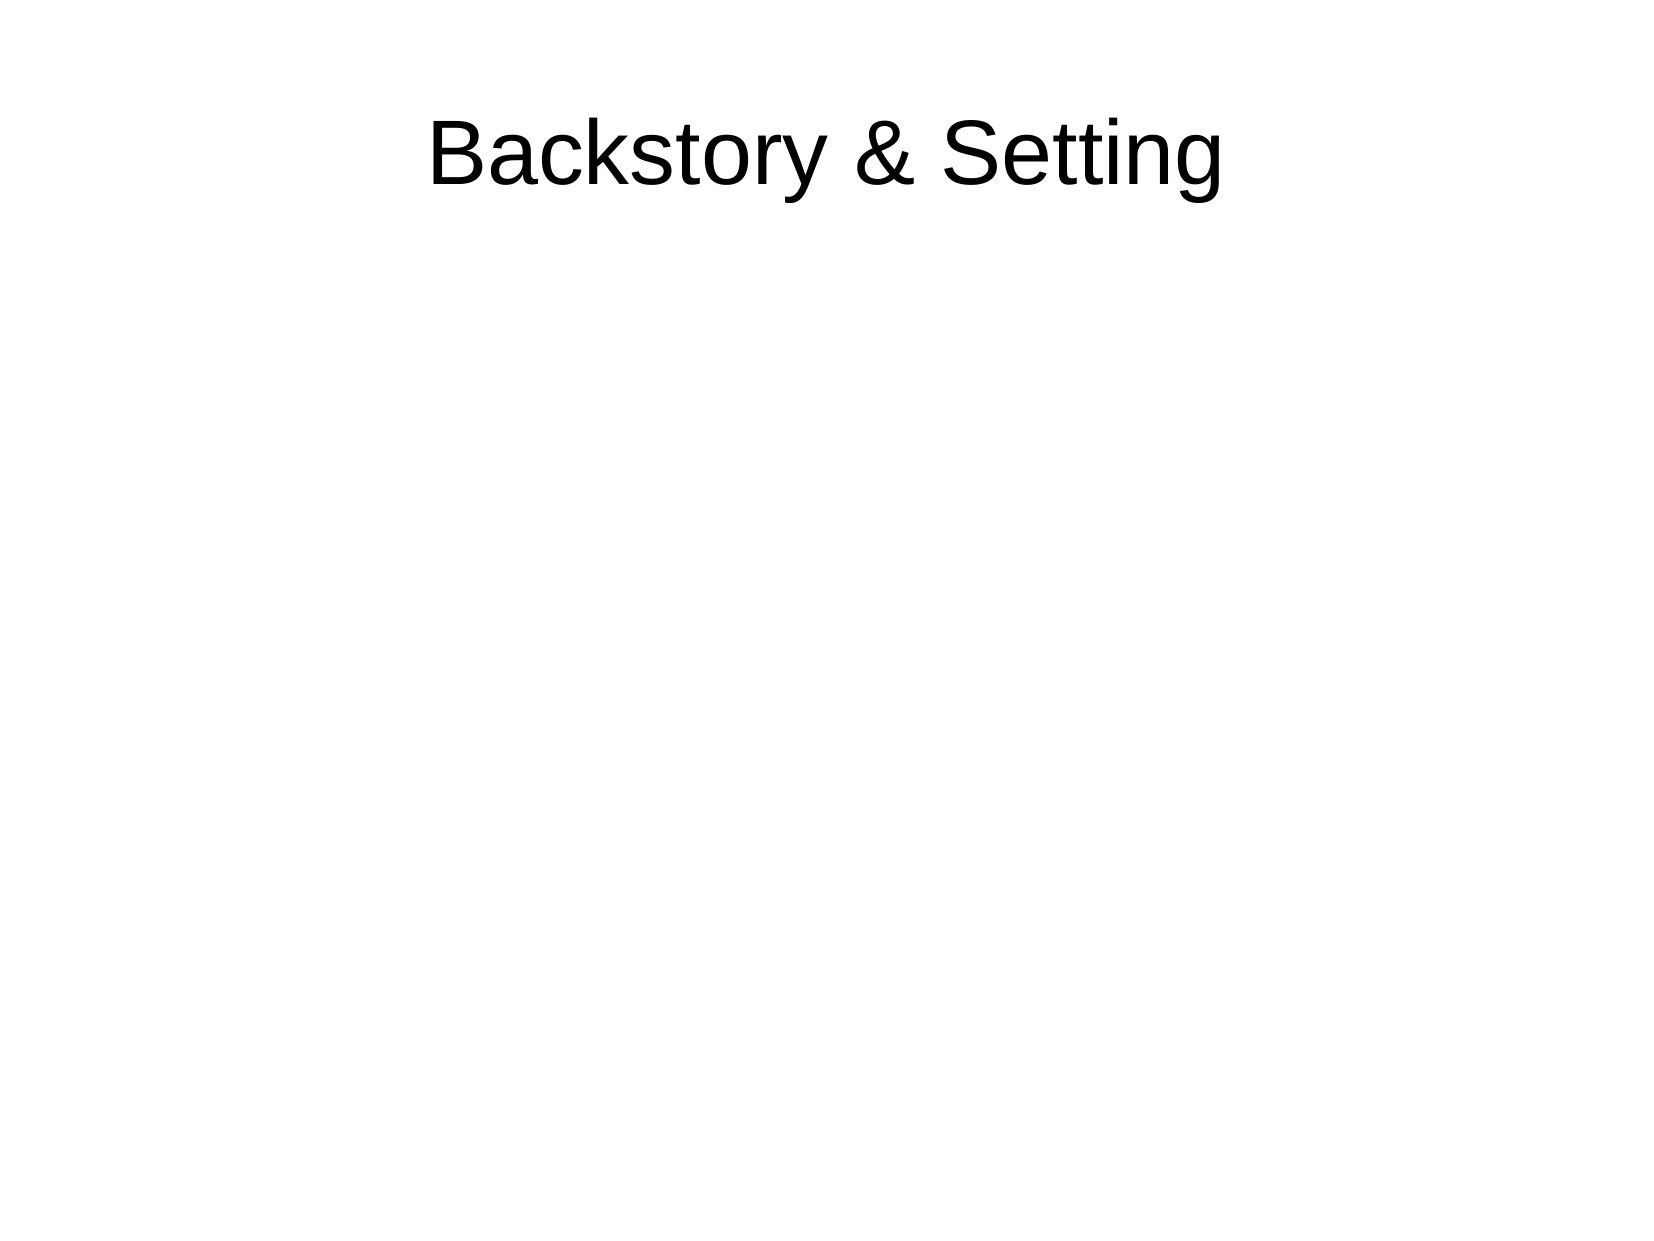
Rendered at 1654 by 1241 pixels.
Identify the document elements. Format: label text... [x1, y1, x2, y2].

title Backstory & Setting [82, 49, 1571, 257]
